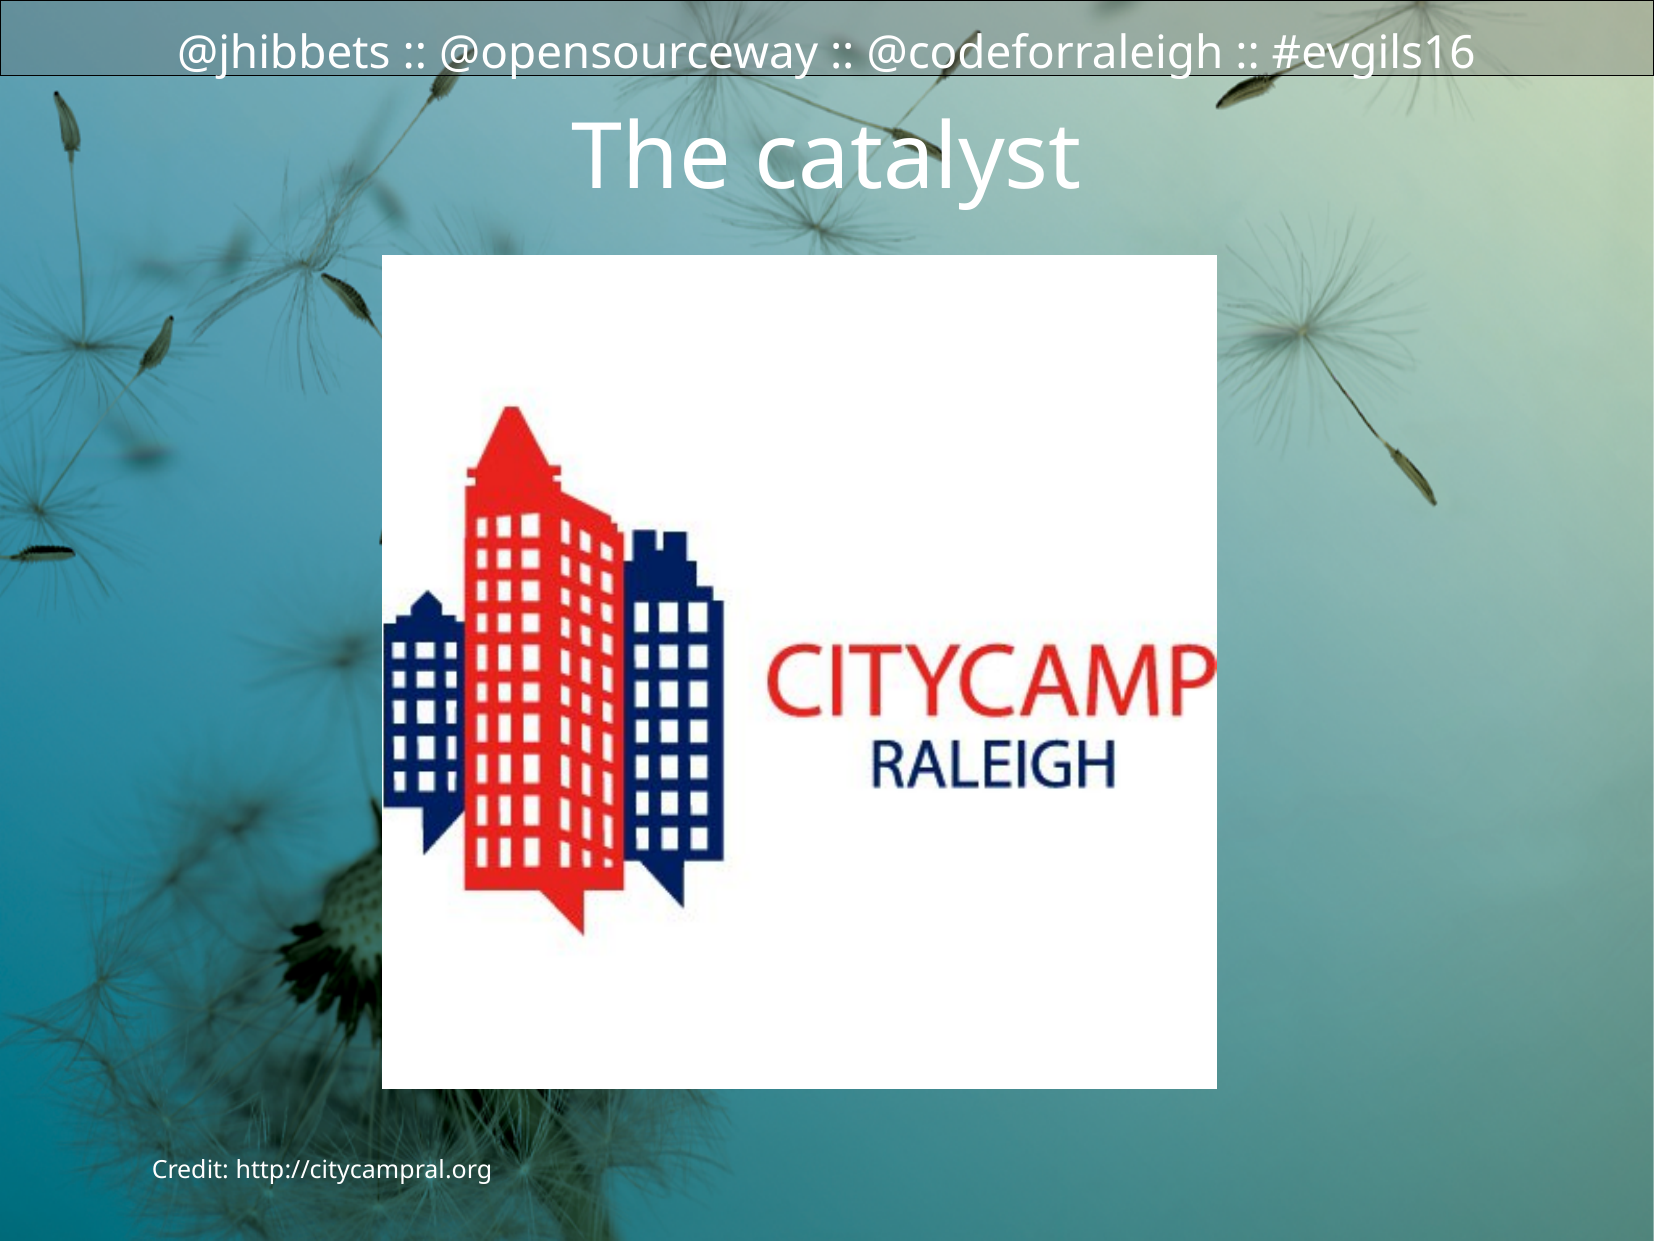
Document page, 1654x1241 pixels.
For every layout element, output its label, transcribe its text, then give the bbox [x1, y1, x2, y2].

text_box Credit: http://citycampral.org [137, 1144, 521, 1188]
picture [0, 76, 1654, 1241]
title The catalyst [82, 49, 1571, 257]
